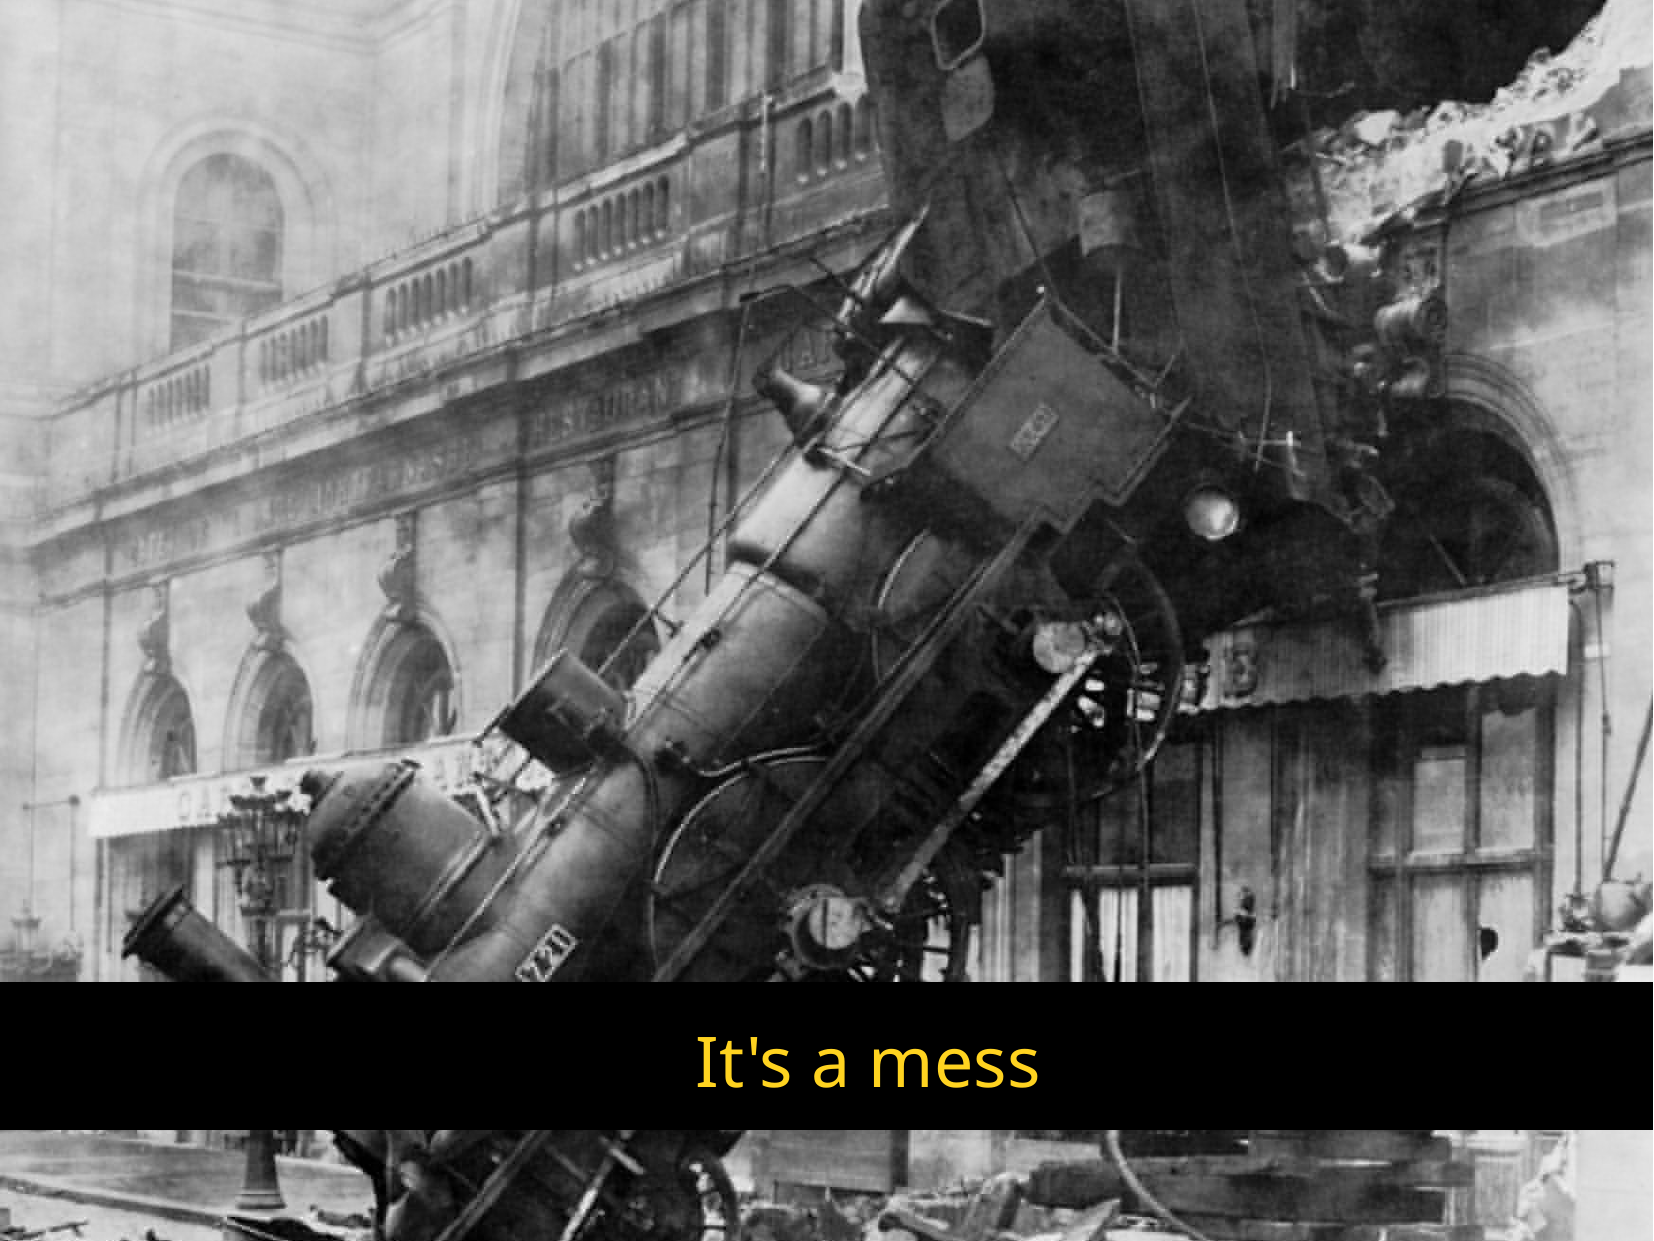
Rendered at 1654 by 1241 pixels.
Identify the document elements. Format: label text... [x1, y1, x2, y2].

text_box [0, 982, 1653, 1130]
list It's a mess [37, 1012, 1651, 1110]
picture [0, 0, 1653, 982]
picture [0, 1130, 1653, 1241]
